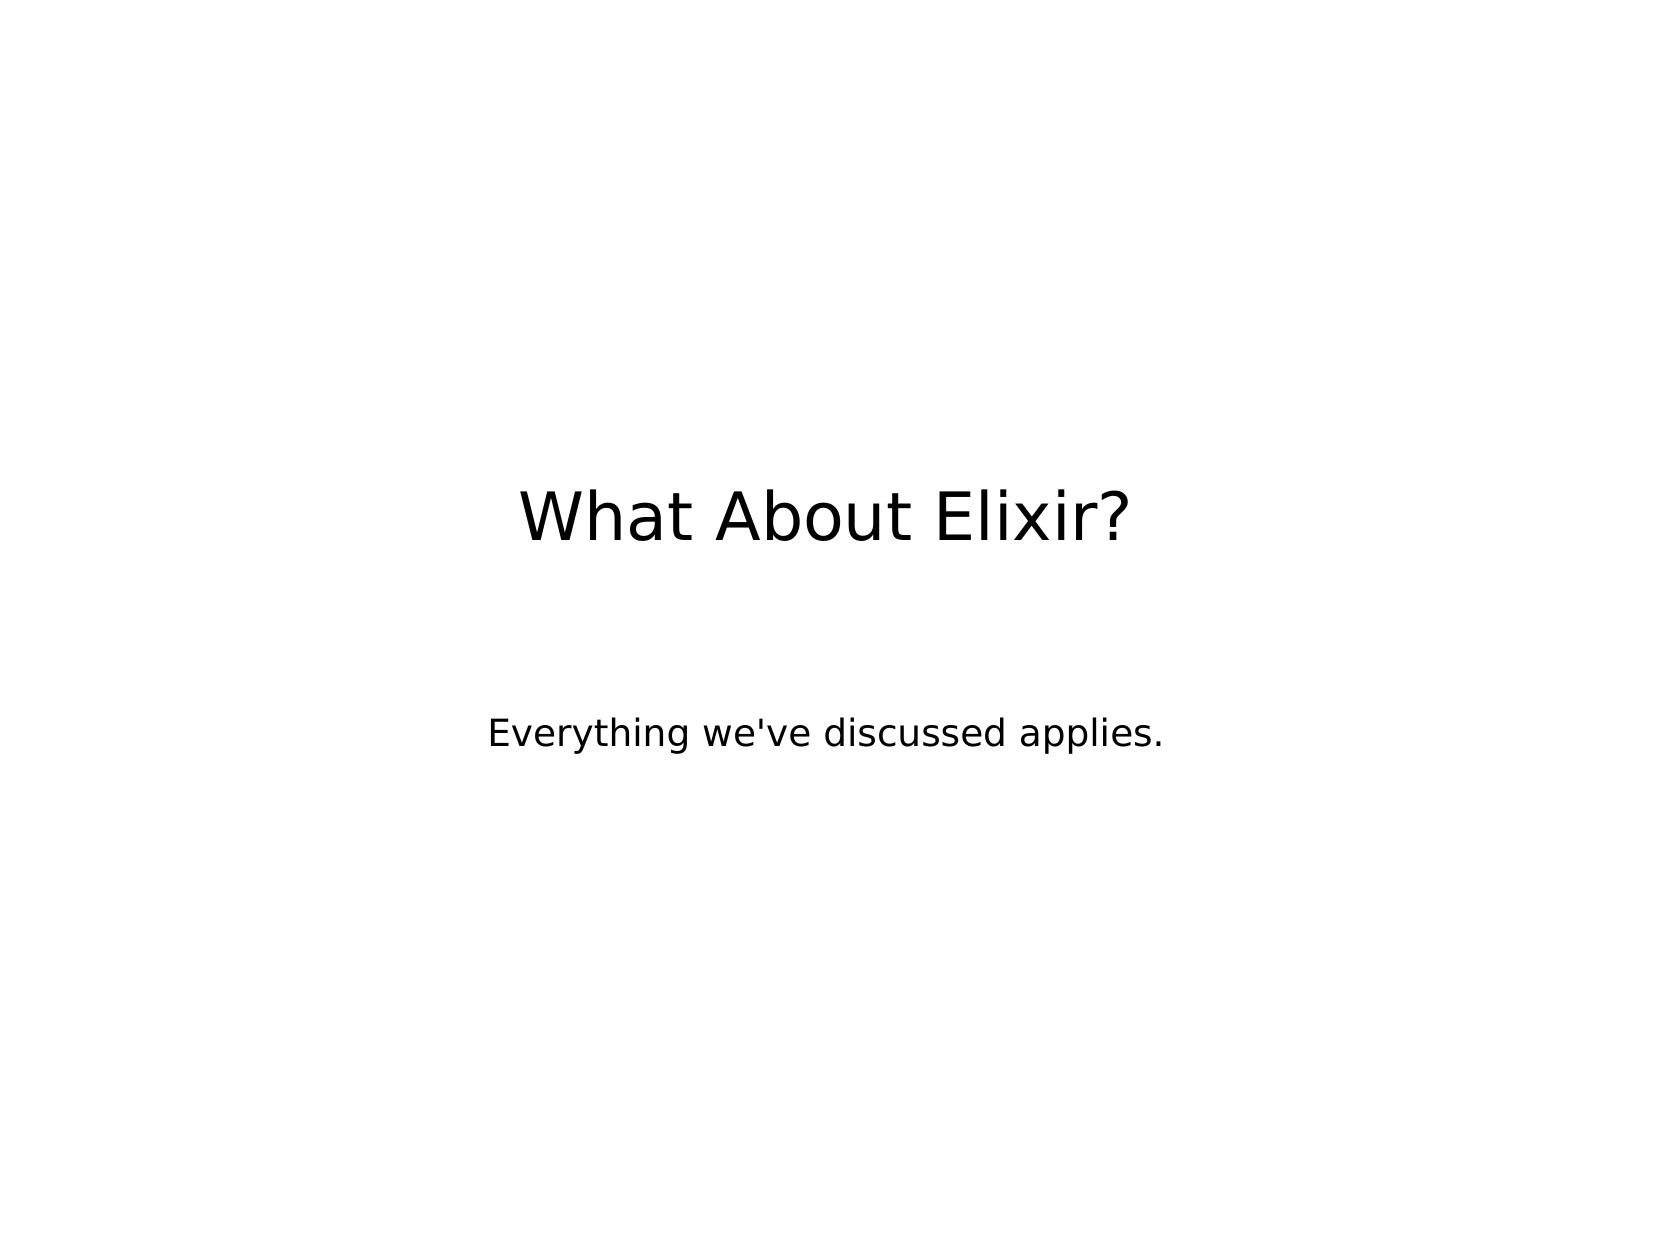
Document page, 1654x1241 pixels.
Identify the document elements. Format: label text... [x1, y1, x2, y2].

subtitle What About Elixir? Everything we've discussed applies. [82, 49, 1571, 1186]
